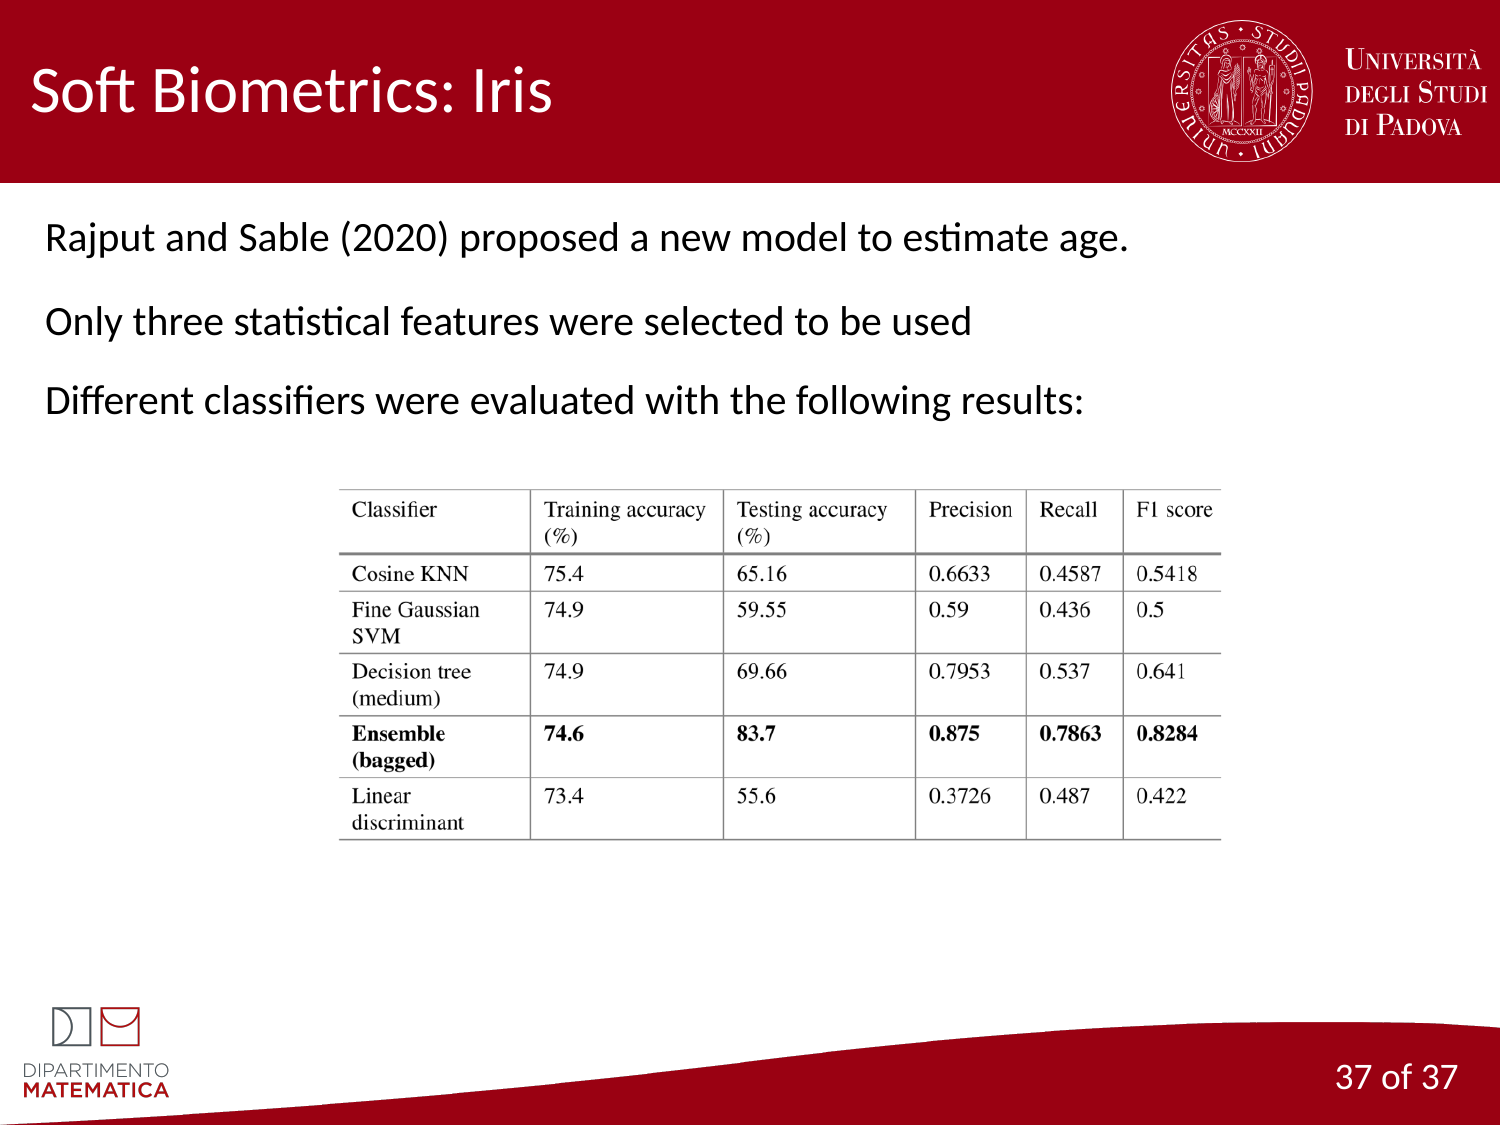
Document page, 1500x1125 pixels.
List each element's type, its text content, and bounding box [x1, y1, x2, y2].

slide_number 37 of 37 [1136, 1044, 1474, 1104]
picture [0, 1007, 1500, 1125]
picture [1171, 20, 1487, 162]
picture [330, 475, 1238, 849]
text_box Rajput and Sable (2020) proposed a new model to estimate age. Only three statistical features were selected to be used Different classifiers were evaluated with the following results: [30, 213, 1456, 517]
title Soft Biometrics: Iris [0, 0, 1159, 183]
